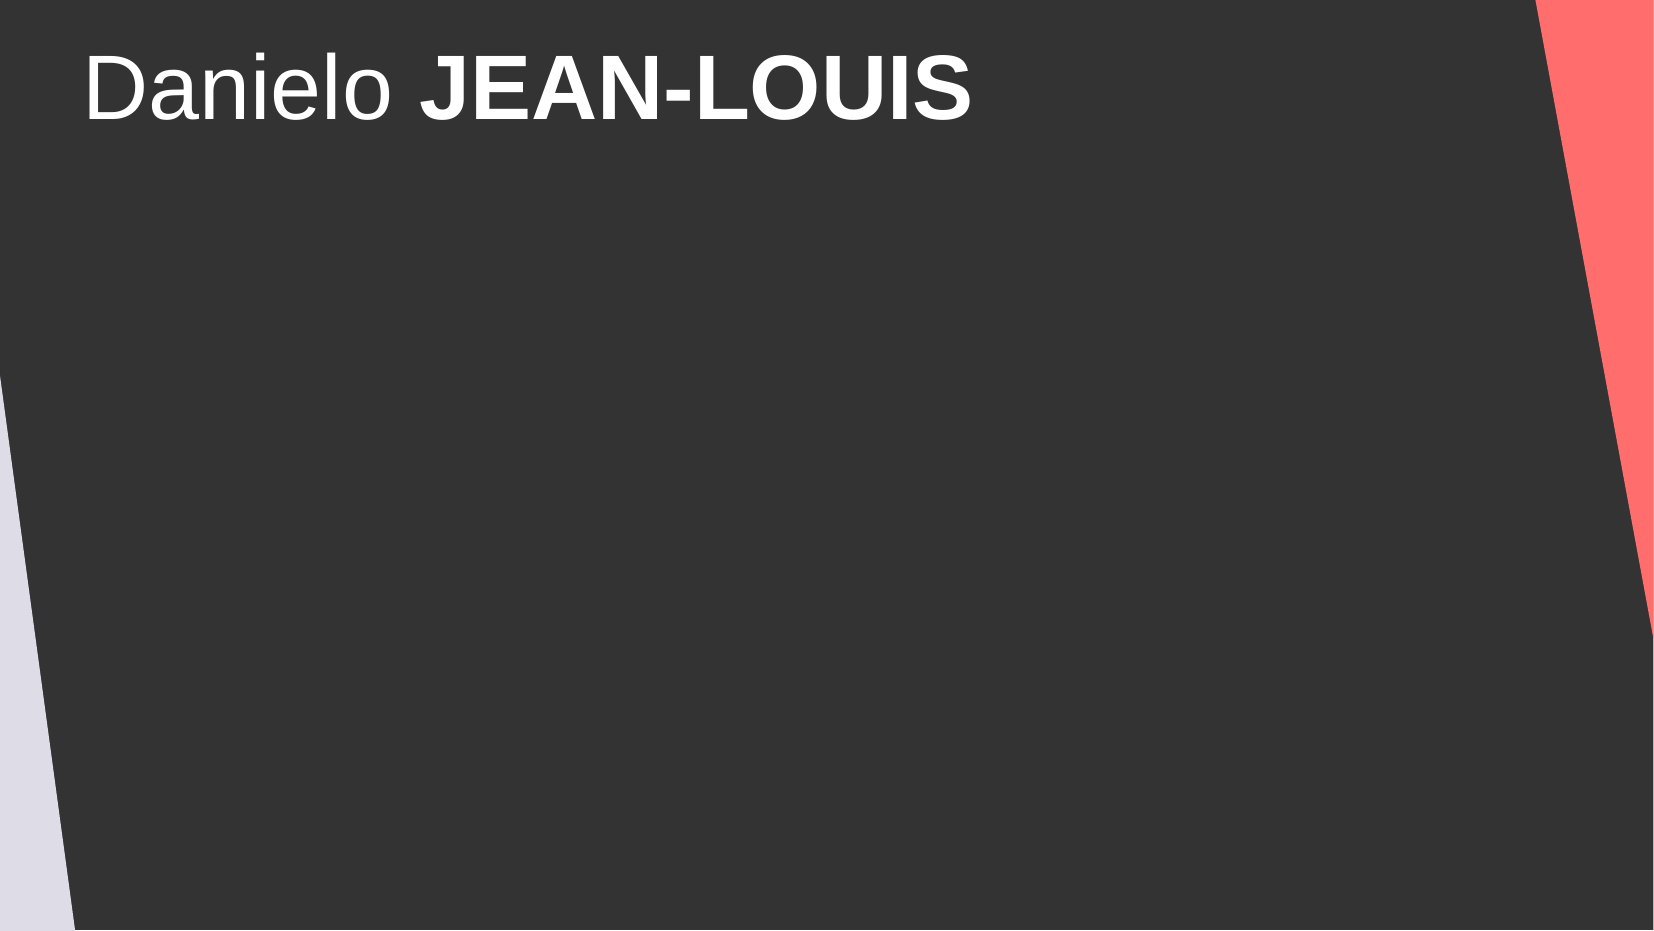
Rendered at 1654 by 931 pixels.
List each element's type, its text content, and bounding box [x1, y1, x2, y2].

text_box [0, 375, 76, 931]
text_box [1535, 0, 1654, 642]
subtitle Danielo JEAN-LOUIS [82, 36, 1571, 345]
